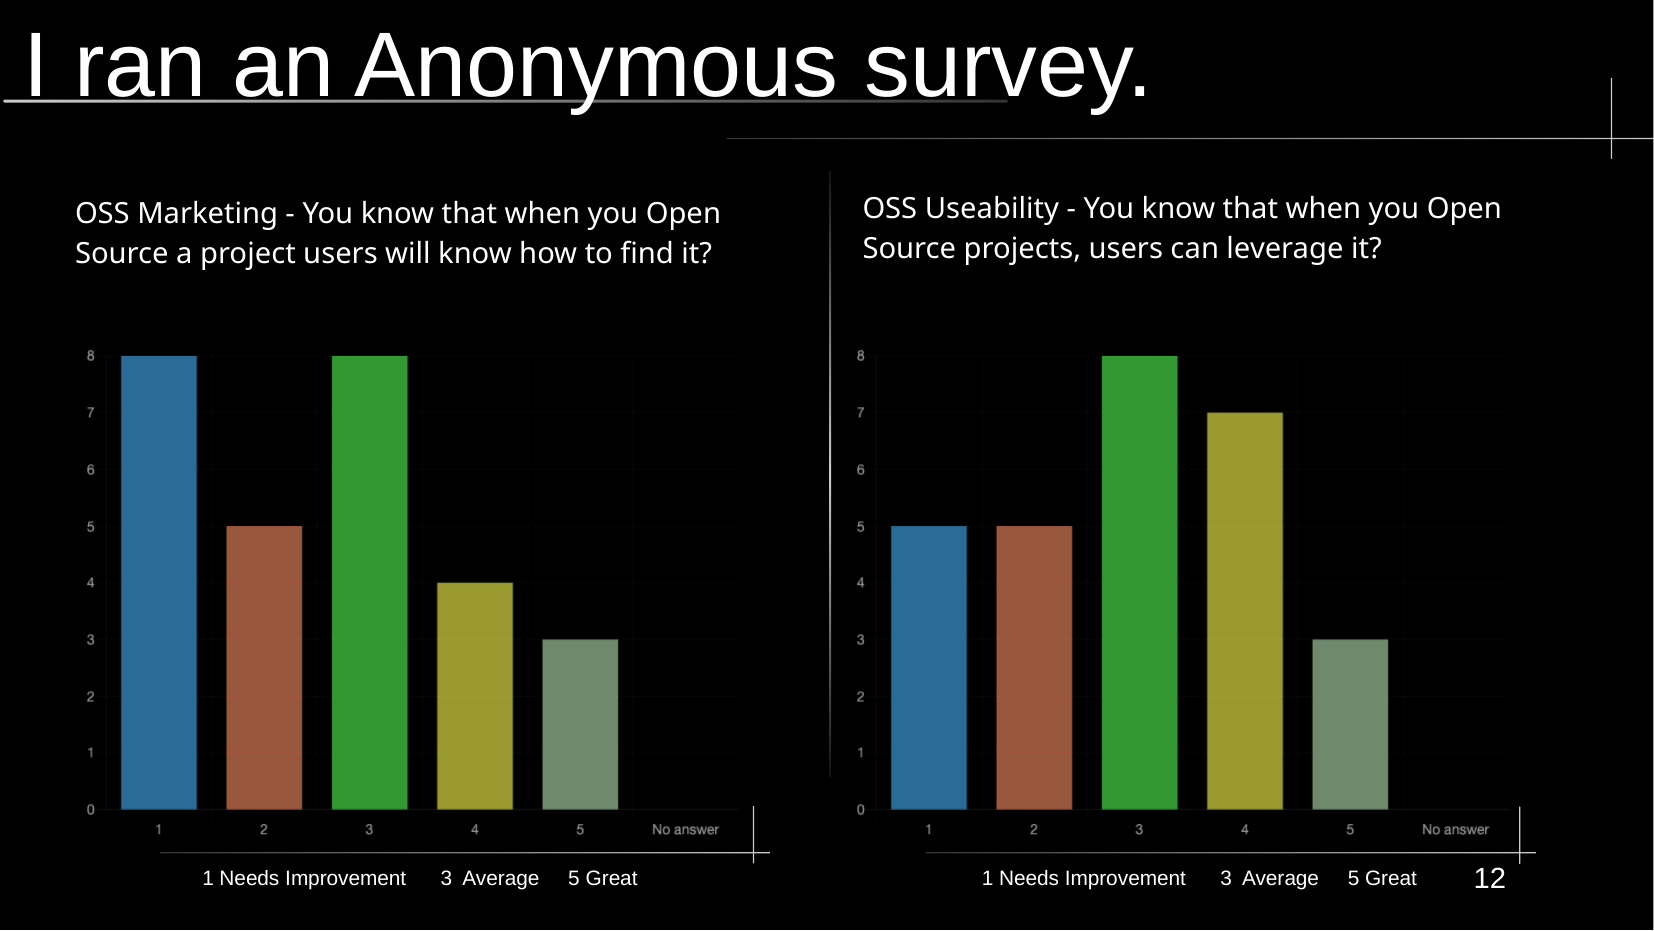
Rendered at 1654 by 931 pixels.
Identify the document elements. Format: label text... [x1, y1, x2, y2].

picture [80, 349, 742, 845]
list OSS Marketing - You know that when you Open Source a project users will know how to find it? [75, 192, 802, 451]
text_box 1 Needs Improvement 3 Average 5 Great [187, 859, 676, 901]
list OSS Useability - You know that when you Open Source projects, users can leverage it? [862, 187, 1589, 445]
text_box 1 Needs Improvement 3 Average 5 Great [967, 859, 1455, 901]
title I ran an Anonymous survey. [23, 11, 1589, 119]
picture [850, 349, 1512, 845]
